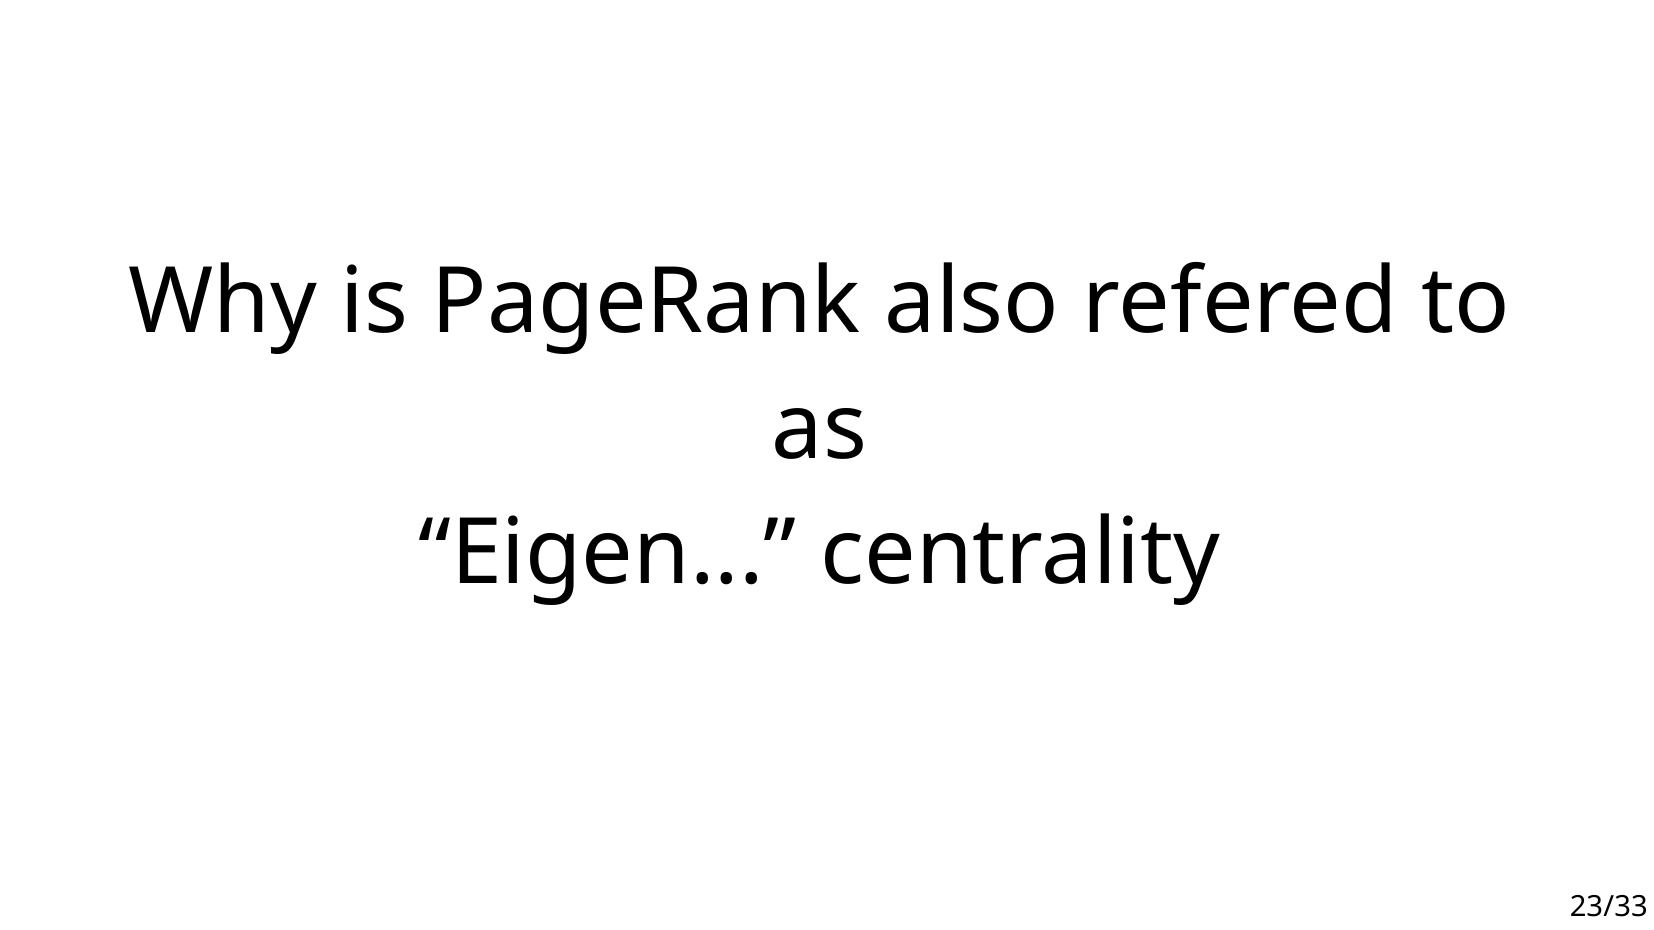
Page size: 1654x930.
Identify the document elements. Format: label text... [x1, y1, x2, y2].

title Why is PageRank also refered to as “Eigen...” centrality [75, 293, 1564, 552]
